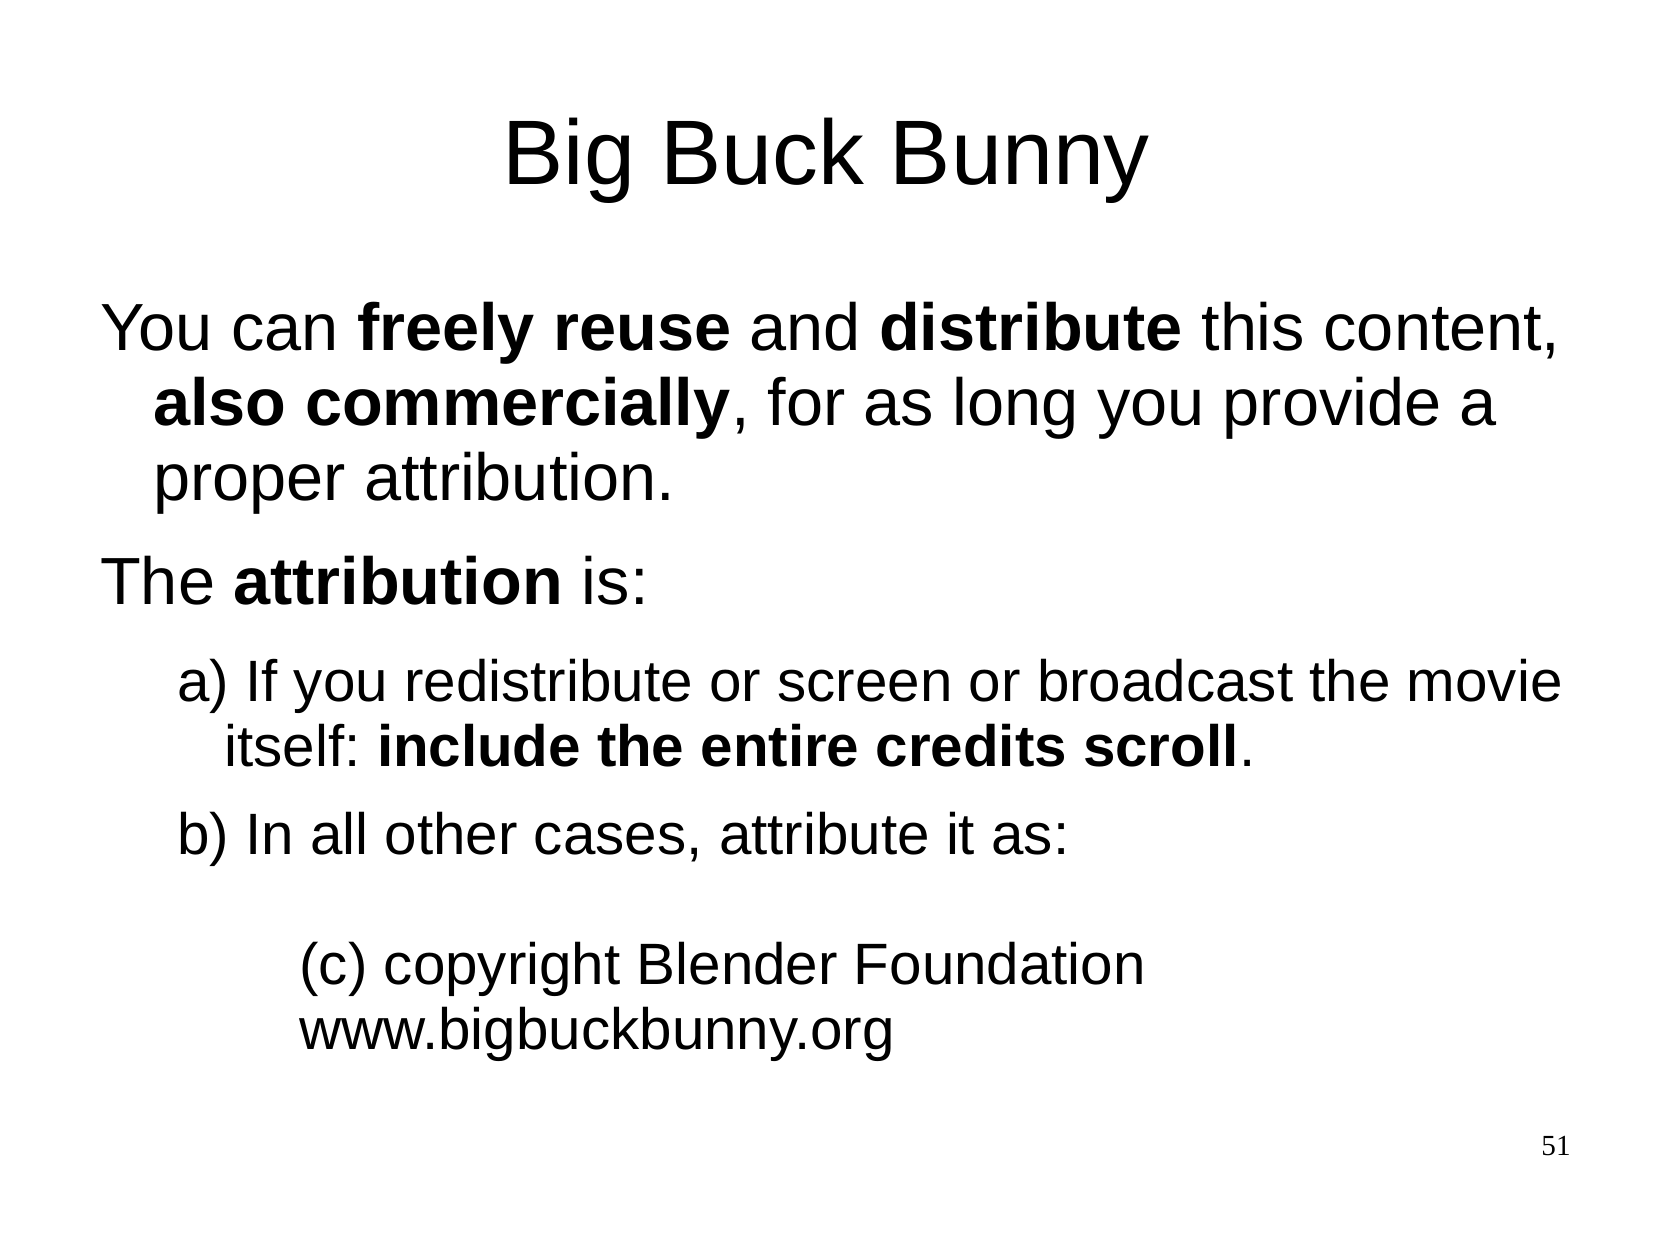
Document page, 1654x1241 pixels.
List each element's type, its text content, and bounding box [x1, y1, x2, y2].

title Big Buck Bunny [82, 49, 1571, 257]
list You can freely reuse and distribute this content, also commercially, for as long you provide a proper attribution. The attribution is: a) If you redistribute or screen or broadcast the movie itself: include the entire credits scroll. b) In all other cases, attribute it as: (c) copyright Blender Foundation www.bigbuckbunny.org [82, 290, 1571, 1094]
